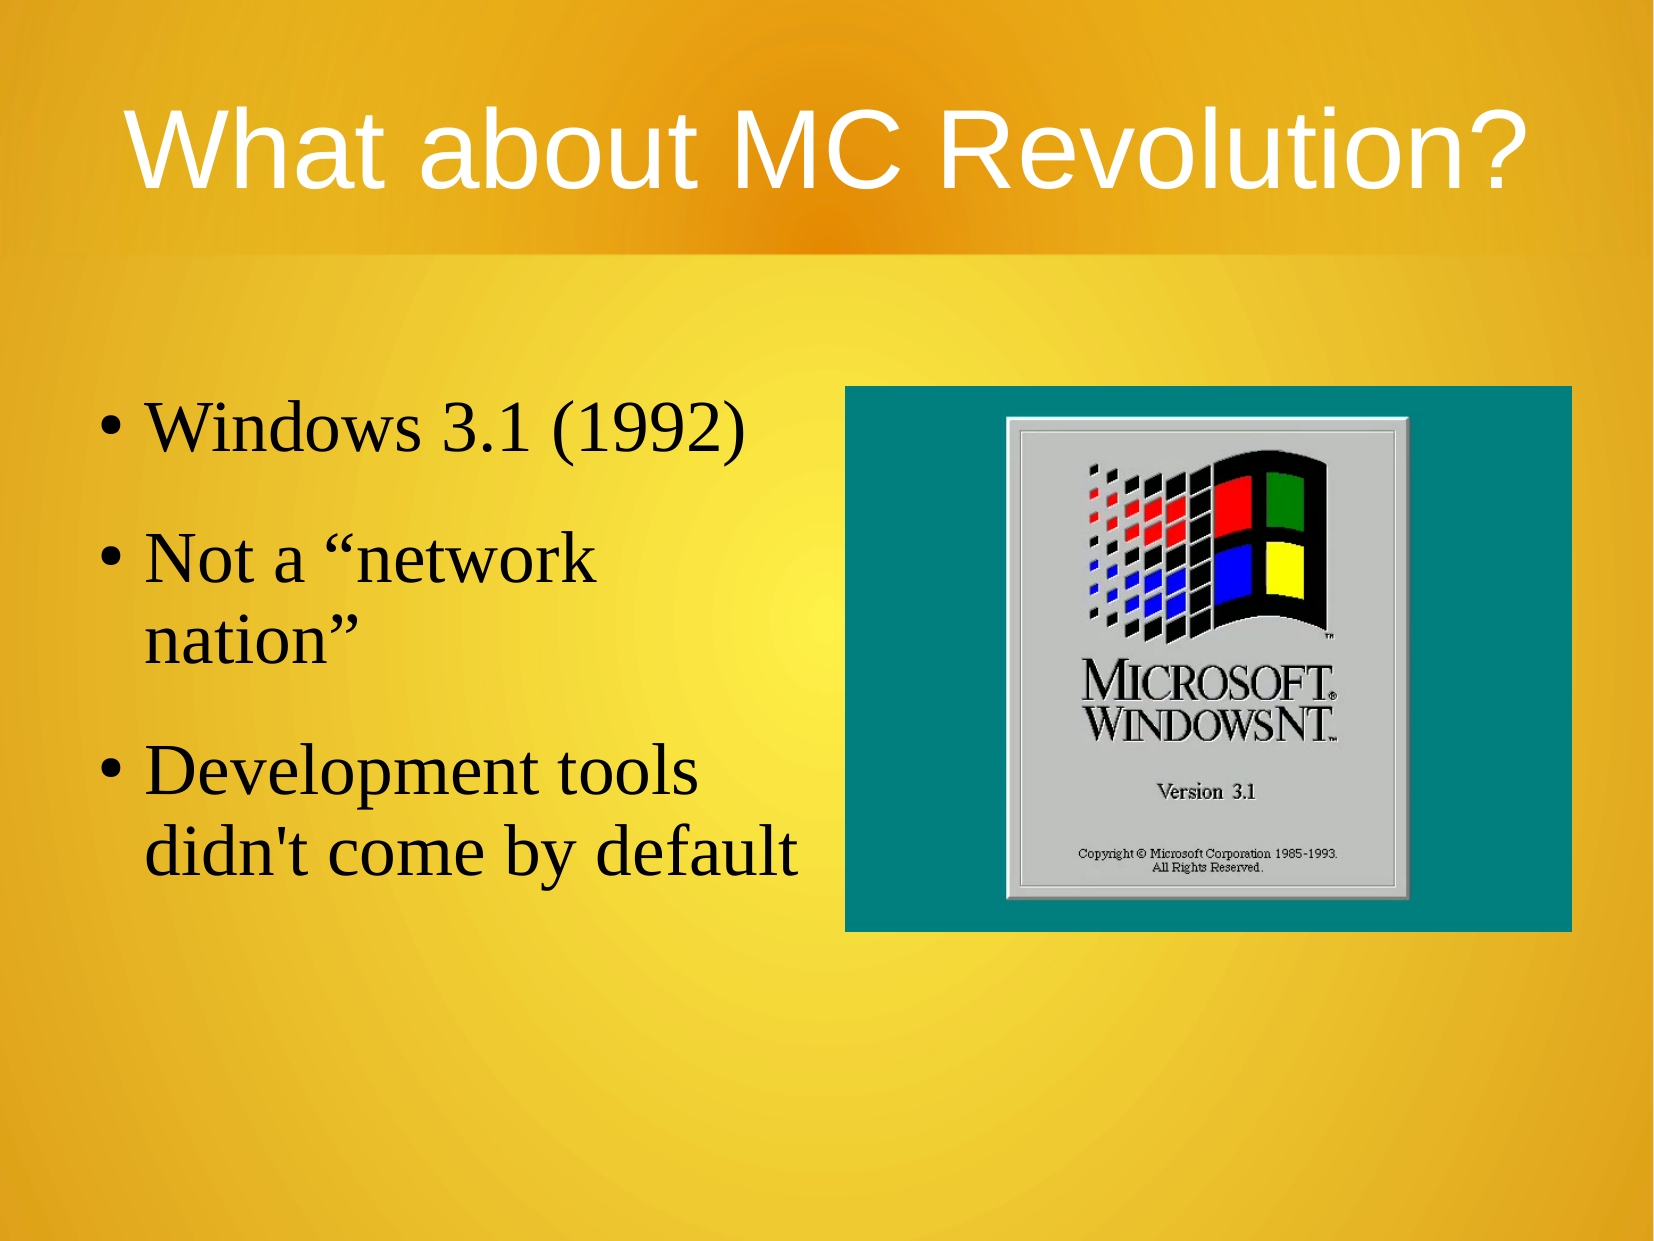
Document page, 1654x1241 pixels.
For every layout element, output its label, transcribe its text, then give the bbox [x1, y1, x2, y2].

list Windows 3.1 (1992) Not a “network nation” Development tools didn't come by default [82, 386, 809, 932]
picture [0, 0, 1654, 1241]
title What about MC Revolution? [82, 47, 1571, 252]
